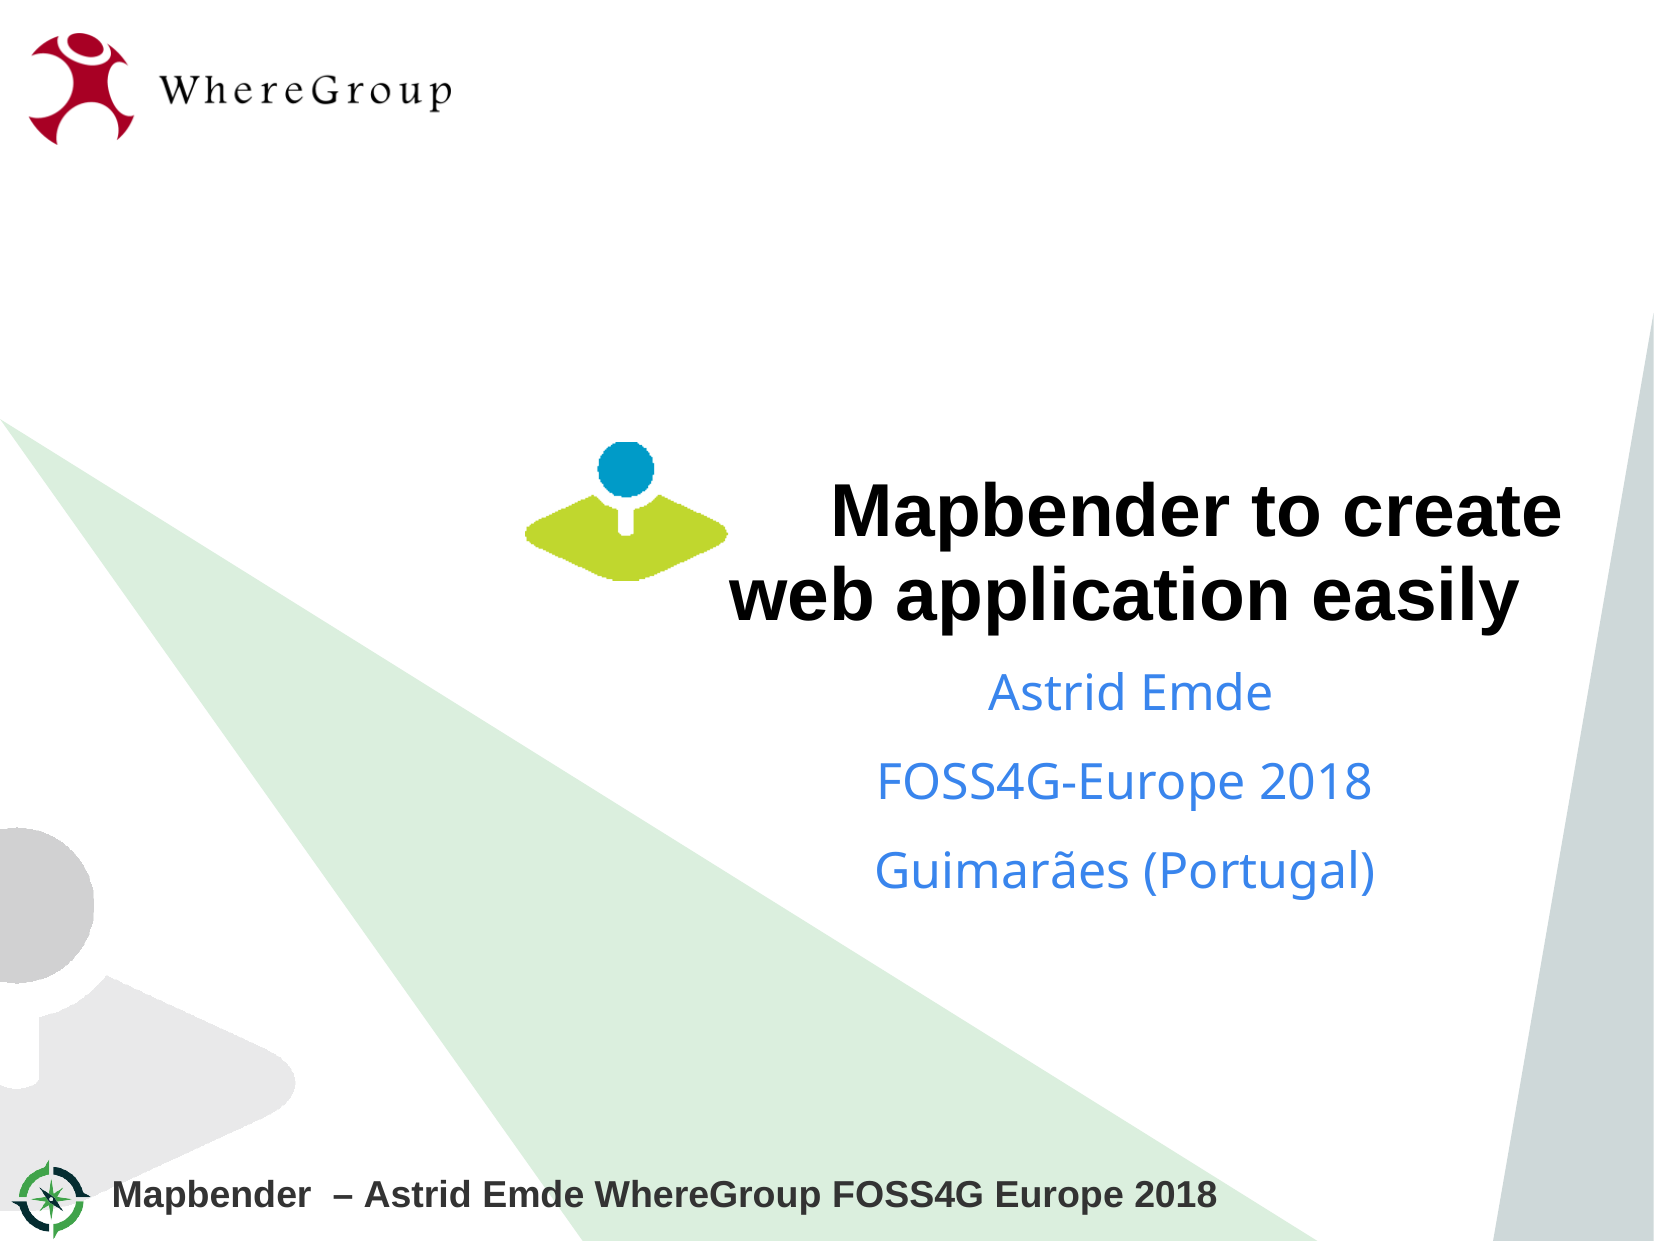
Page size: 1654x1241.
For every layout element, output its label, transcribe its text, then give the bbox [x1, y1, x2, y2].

picture [10, 1158, 92, 1240]
picture [525, 442, 730, 581]
picture [28, 33, 451, 145]
text_box Mapbender to create web application easily Astrid Emde FOSS4G-Europe 2018 Guimarães (Portugal) [667, 460, 1583, 912]
